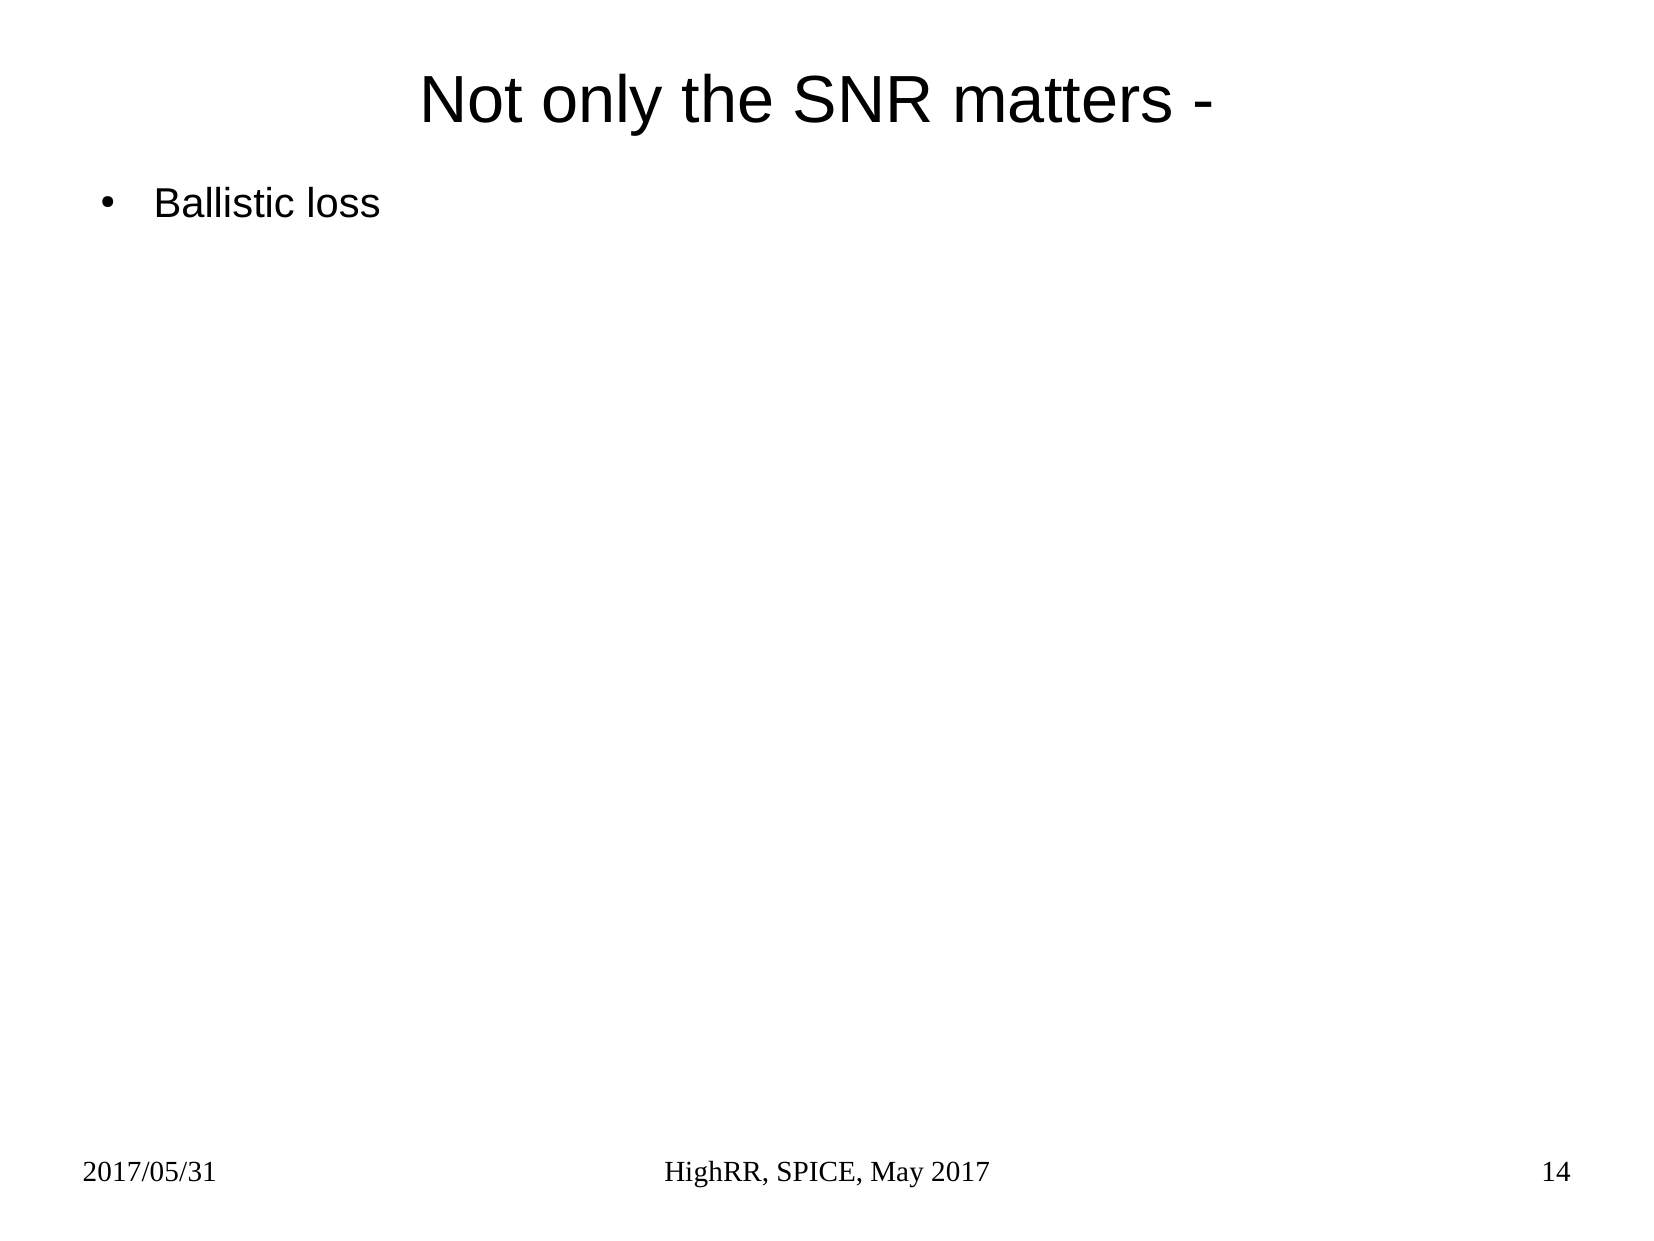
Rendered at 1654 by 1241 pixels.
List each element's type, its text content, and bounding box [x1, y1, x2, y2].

title Not only the SNR matters - [82, 49, 1571, 151]
list Ballistic loss [82, 180, 1571, 1141]
